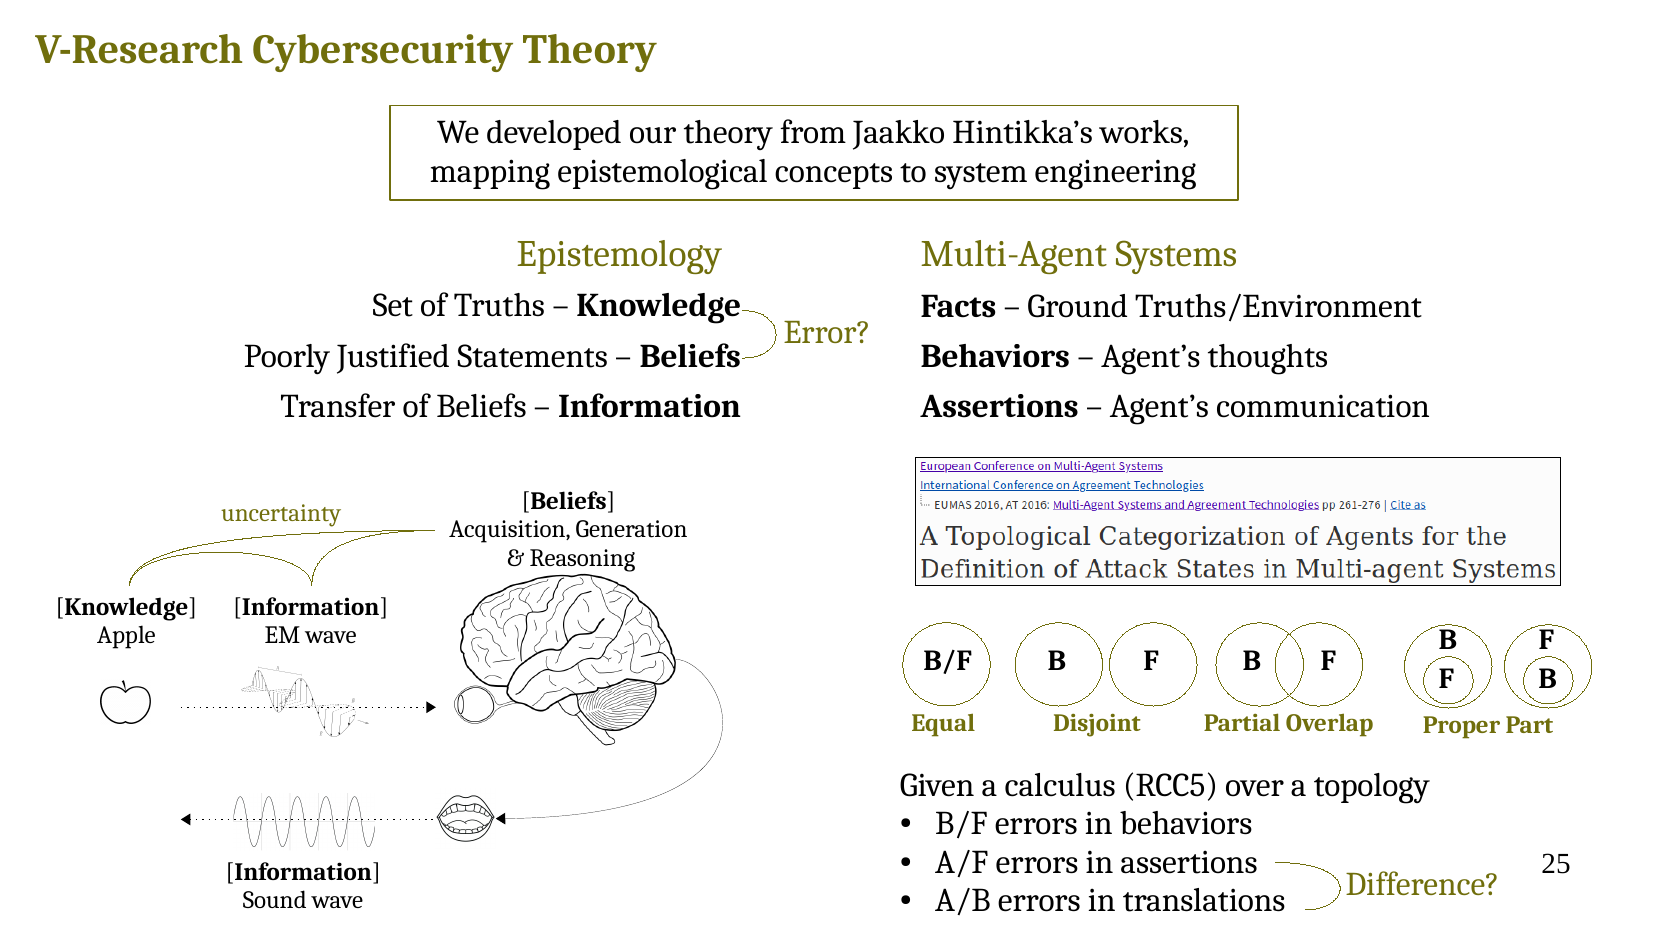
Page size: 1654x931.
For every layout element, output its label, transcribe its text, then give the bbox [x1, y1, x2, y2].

picture [100, 679, 151, 725]
picture [241, 688, 369, 737]
text_box [Information] EM wave [218, 585, 406, 688]
text_box Proper Part [1408, 703, 1573, 749]
text_box [Beliefs] Acquisition, Generation & Reasoning [434, 479, 716, 582]
text_box Error? [768, 306, 890, 361]
text_box Given a calculus (RCC5) over a topology B/F errors in behaviors A/F errors in assertions A/B errors in translations [885, 759, 1475, 931]
text_box Disjoint [1038, 701, 1159, 747]
picture [233, 793, 376, 850]
text_box Multi-Agent Systems [905, 225, 1266, 284]
text_box [Information] Sound wave [210, 850, 406, 931]
text_box F [1523, 615, 1578, 655]
picture [454, 582, 676, 747]
text_box Epistemology [501, 225, 751, 284]
text_box Partial Overlap [1188, 701, 1394, 747]
text_box B [1523, 655, 1578, 714]
text_box uncertainty [206, 491, 361, 536]
text_box Facts – Ground Truths/Environment Behaviors – Agent’s thoughts Assertions – Agent’s communication [905, 279, 1611, 436]
text_box B/F [908, 637, 991, 687]
picture [915, 457, 1561, 586]
text_box Set of Truths – Knowledge Poorly Justified Statements – Beliefs Transfer of Beliefs – Information [75, 279, 756, 439]
text_box Difference? [1330, 858, 1521, 913]
text_box F [1423, 655, 1478, 703]
picture [435, 788, 496, 849]
text_box B [1227, 637, 1282, 697]
text_box F [1305, 637, 1360, 697]
text_box B [1032, 637, 1087, 696]
text_box F [1128, 637, 1183, 696]
text_box B [1423, 615, 1479, 675]
text_box [Knowledge] Apple [40, 585, 219, 663]
text_box V-Research Cybersecurity Theory [20, 18, 1171, 91]
text_box We developed our theory from Jaakko Hintikka’s works, mapping epistemological concepts to system engineering [390, 105, 1238, 200]
text_box Equal [896, 701, 1006, 747]
